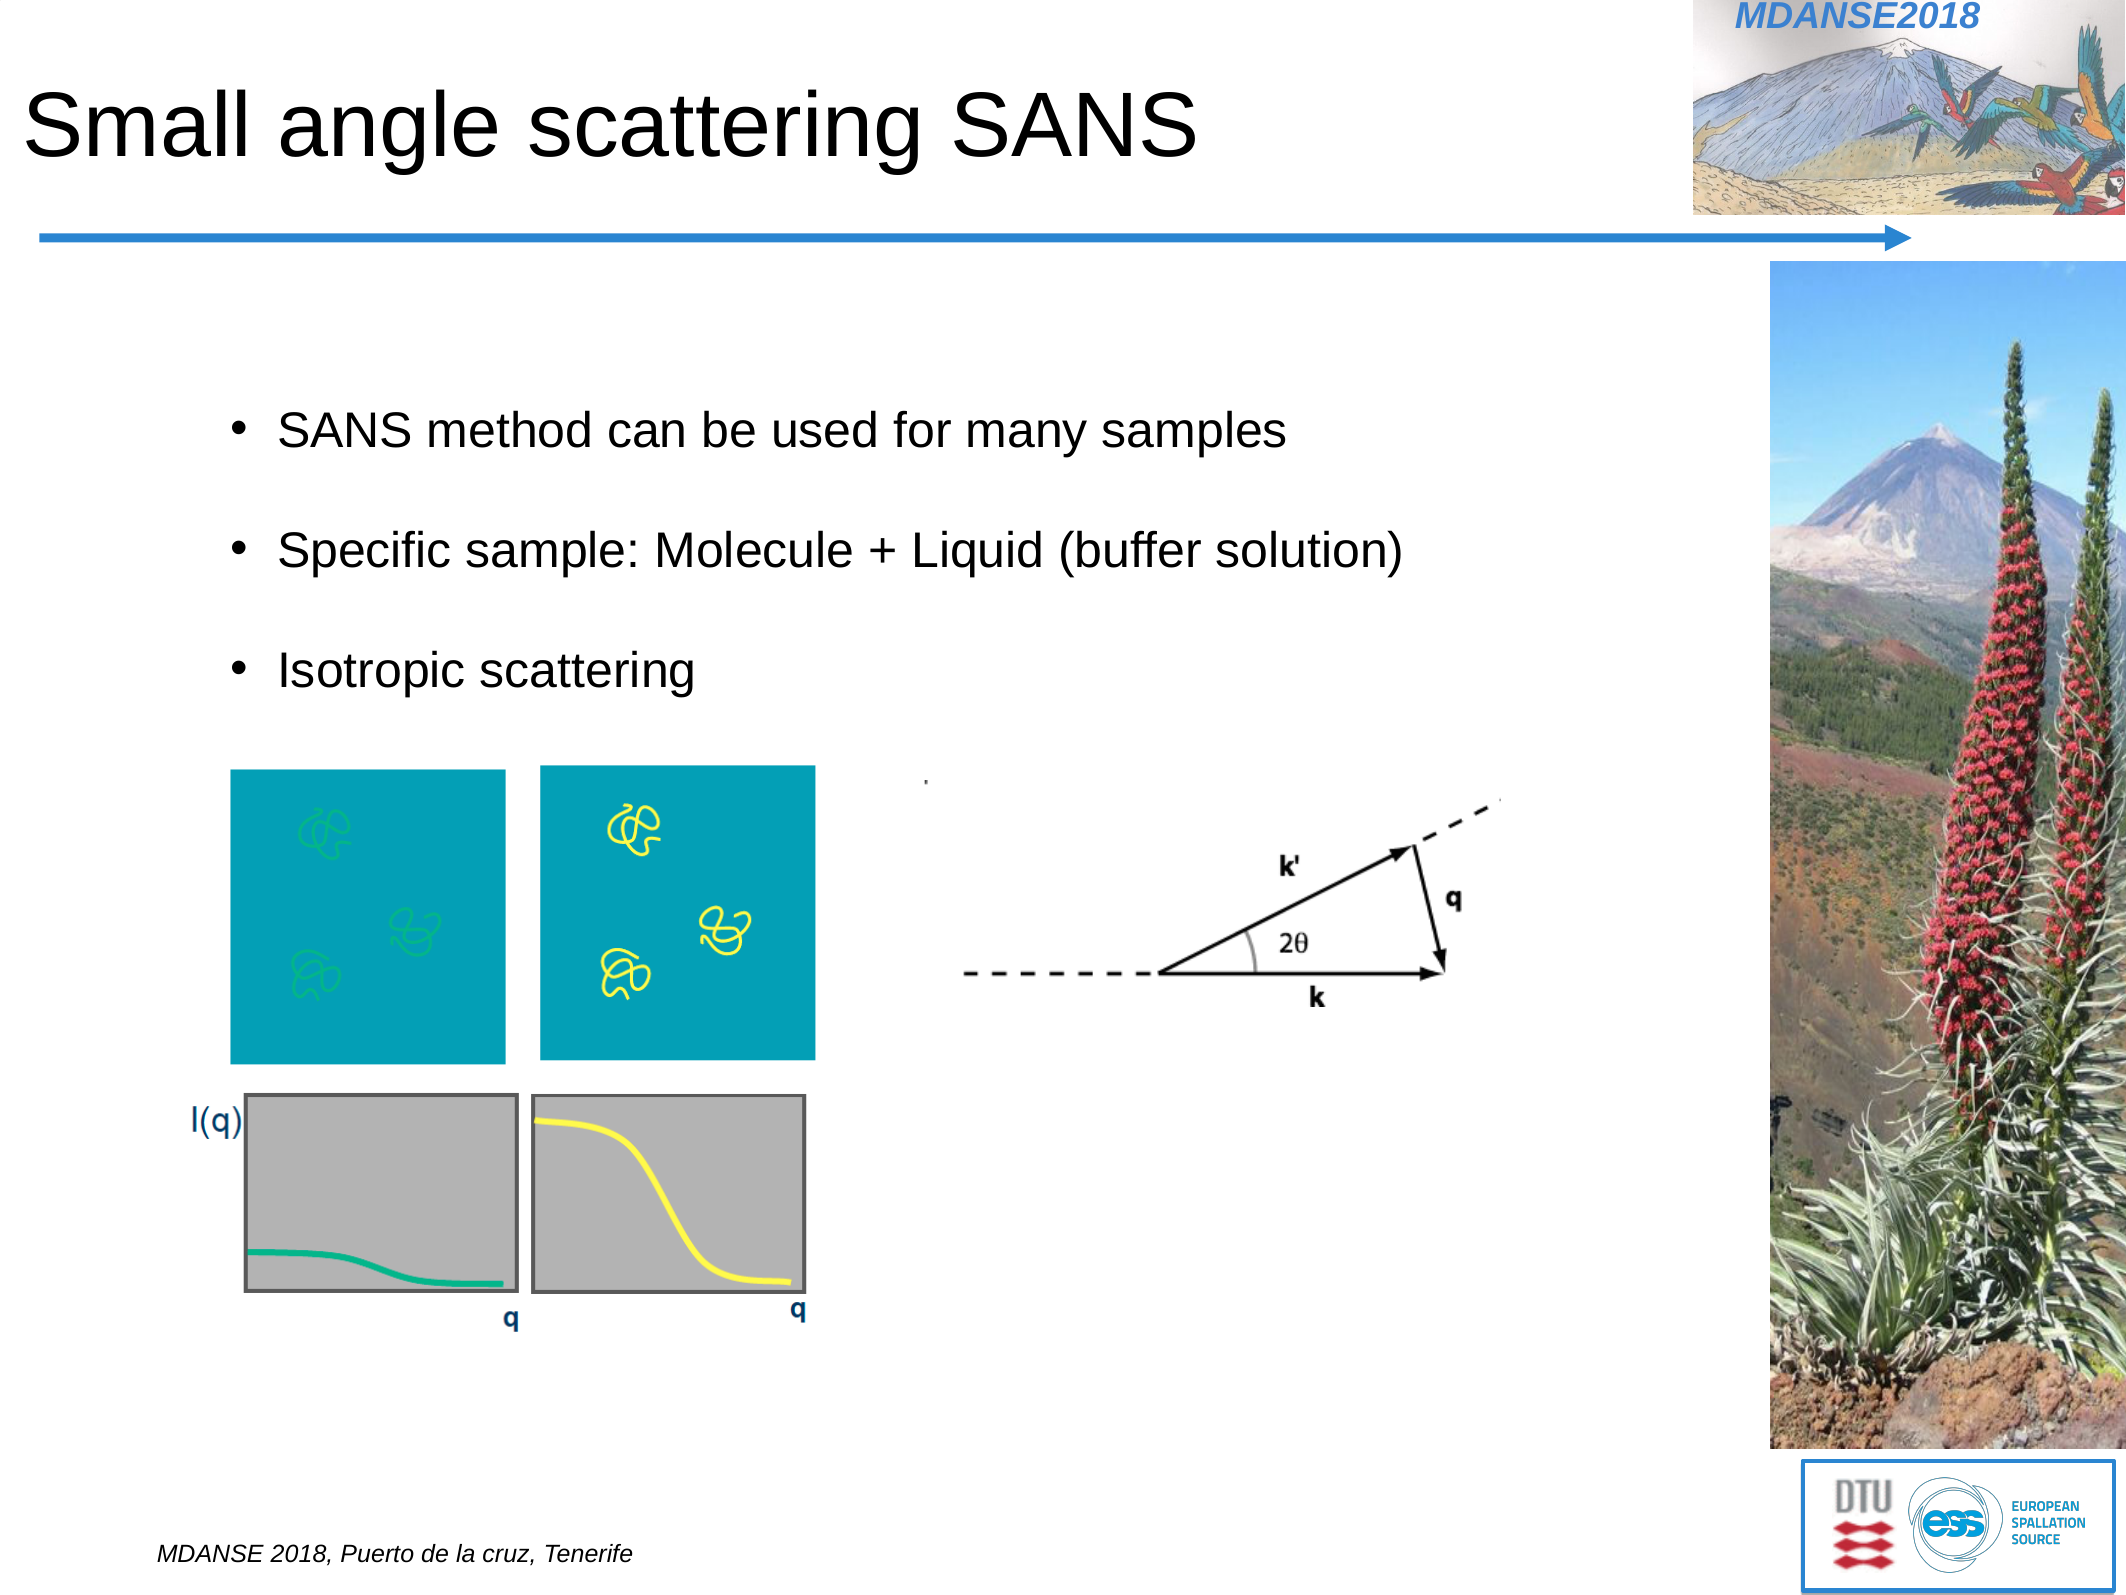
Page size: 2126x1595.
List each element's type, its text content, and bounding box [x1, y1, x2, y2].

picture [913, 780, 1501, 1007]
picture [152, 745, 846, 1344]
picture [1693, 0, 2125, 215]
picture [1908, 1477, 2085, 1573]
text_box SANS method can be used for many samples Specific sample: Molecule + Liquid (buffer solution) Isotropic scattering [215, 389, 1421, 750]
picture [1770, 261, 2126, 1449]
title Small angle scattering SANS [22, 40, 1938, 209]
picture [1832, 1477, 1897, 1573]
